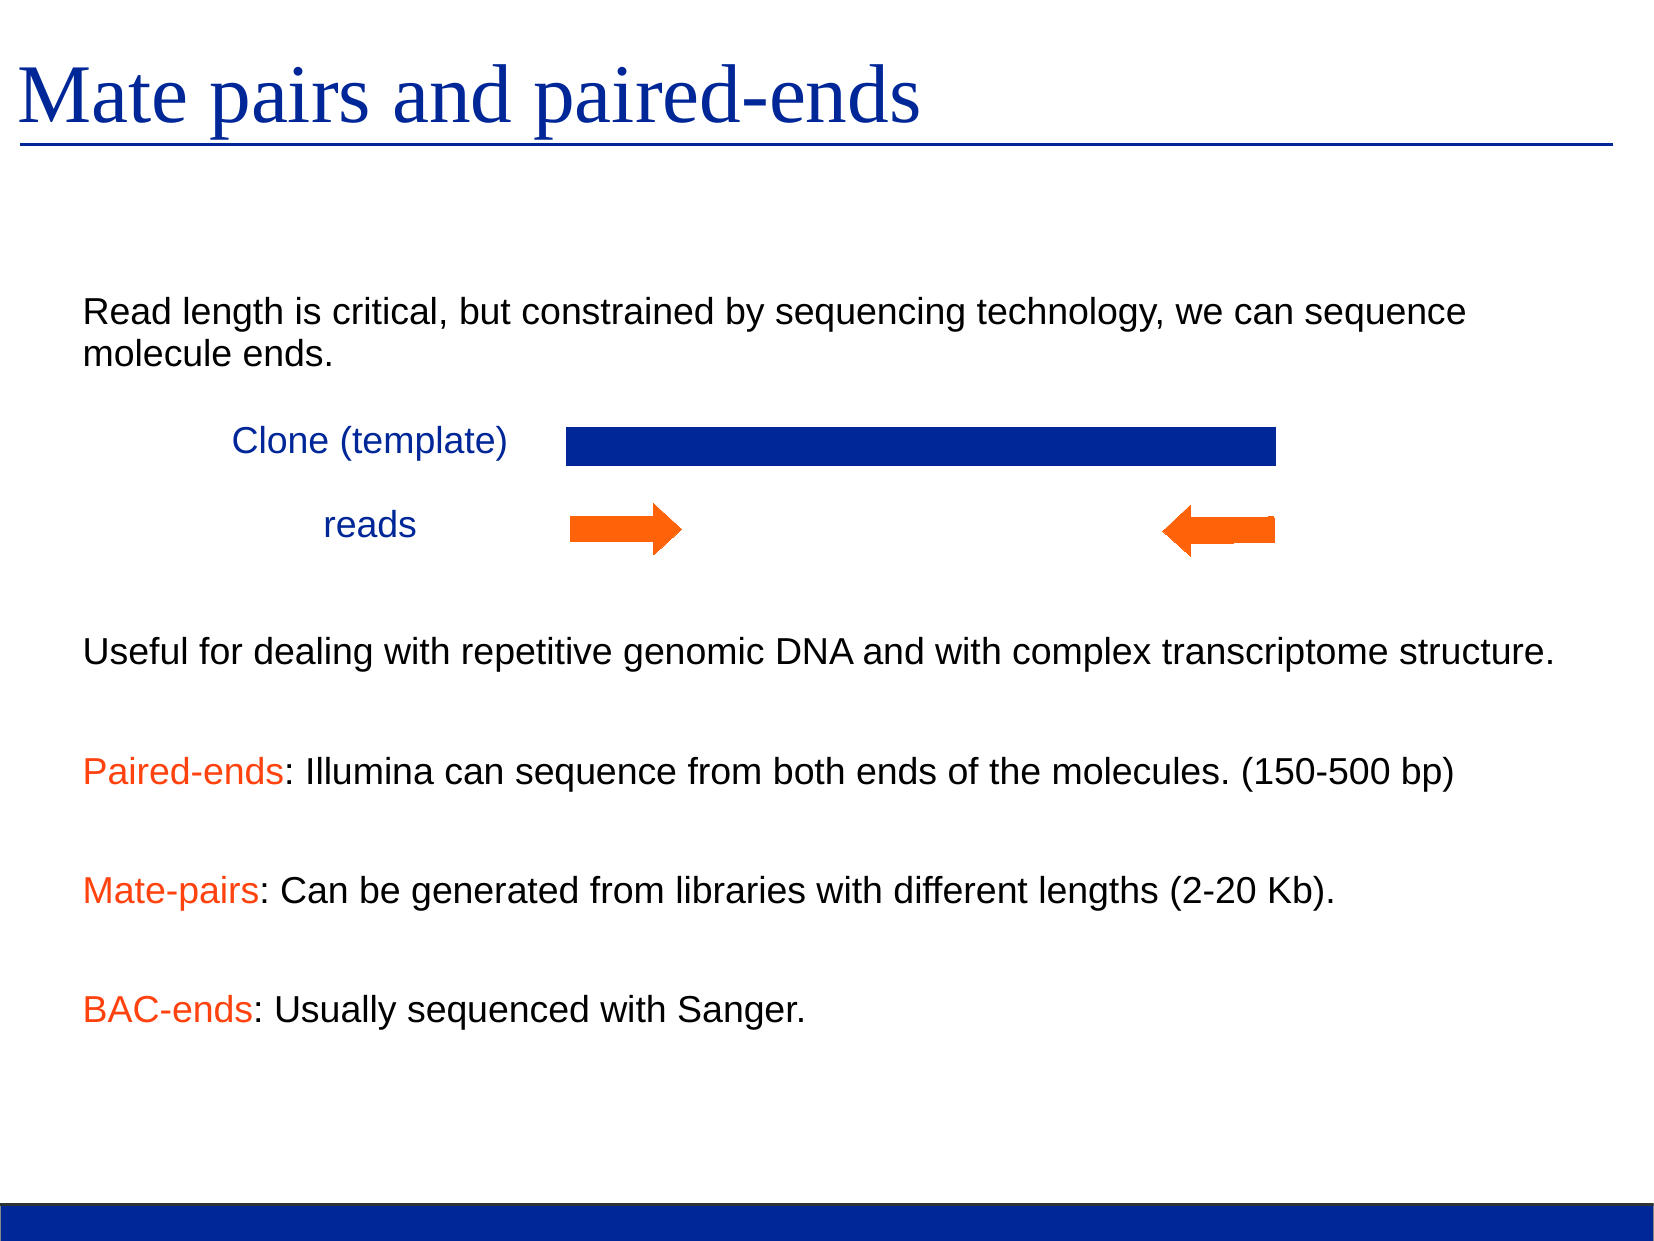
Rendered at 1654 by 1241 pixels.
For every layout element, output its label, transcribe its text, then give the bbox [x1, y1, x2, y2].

title Mate pairs and paired-ends [17, 0, 1589, 198]
text_box [566, 427, 1276, 466]
text_box Clone (template) reads [216, 412, 524, 554]
list Read length is critical, but constrained by sequencing technology, we can sequence molecule ends. Useful for dealing with repetitive genomic DNA and with complex transcriptome structure. Paired-ends: Illumina can sequence from both ends of the molecules. (150-500 bp) Mate-pairs: Can be generated from libraries with different lengths (2-20 Kb). BAC-ends: Usually sequenced with Sanger. [82, 290, 1571, 1109]
text_box [570, 503, 682, 555]
text_box [1162, 505, 1275, 557]
